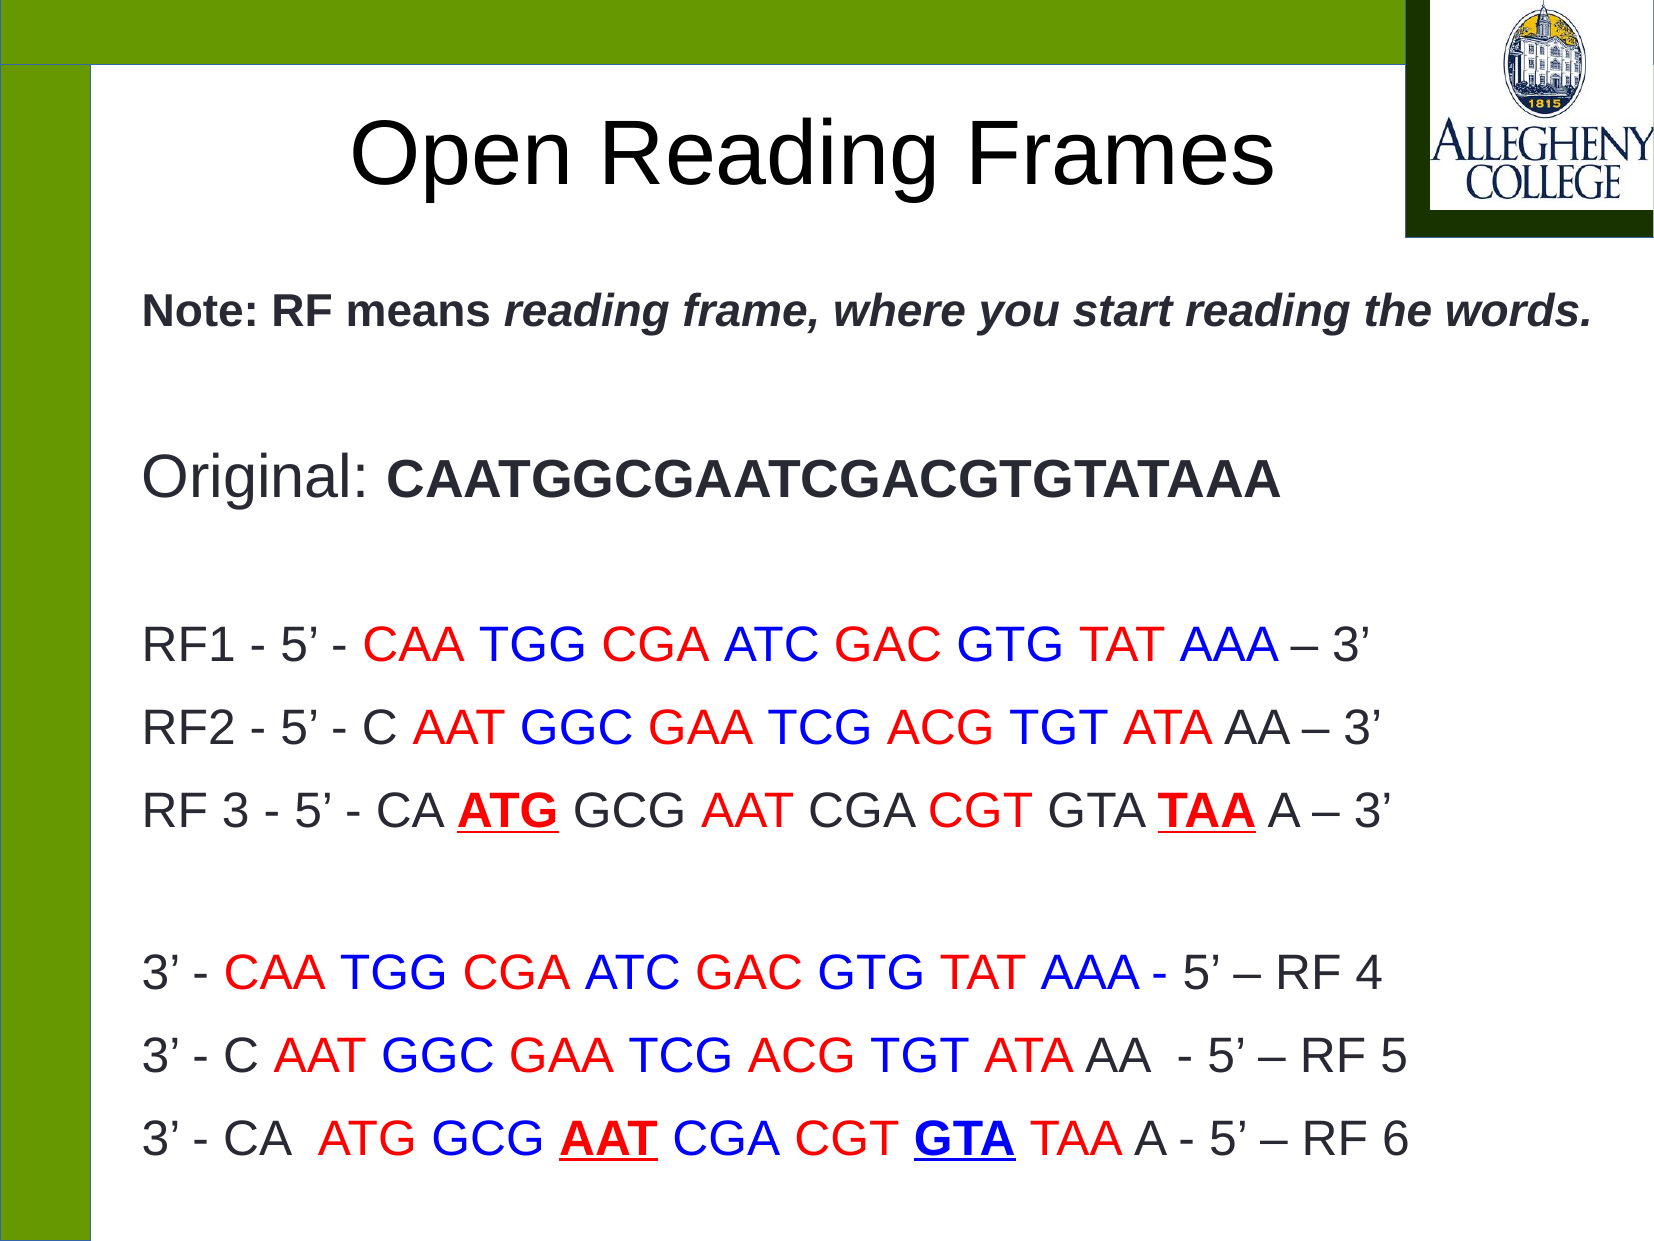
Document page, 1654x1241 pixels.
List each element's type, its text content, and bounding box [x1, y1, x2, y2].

picture [1430, 0, 1654, 210]
list Note: RF means reading frame, where you start reading the words. Original: CAATGGCGAATCGACGTGTATAAA RF1 - 5’ - CAA TGG CGA ATC GAC GTG TAT AAA – 3’ RF2 - 5’ - C AAT GGC GAA TCG ACG TGT ATA AA – 3’ RF 3 - 5’ - CA ATG GCG AAT CGA CGT GTA TAA A – 3’ 3’ - CAA TGG CGA ATC GAC GTG TAT AAA - 5’ – RF 4 3’ - C AAT GGC GAA TCG ACG TGT ATA AA - 5’ – RF 5 3’ - CA ATG GCG AAT CGA CGT GTA TAA A - 5’ – RF 6 [141, 285, 1636, 1171]
text_box [0, 0, 1654, 1241]
title Open Reading Frames [112, 65, 1515, 257]
